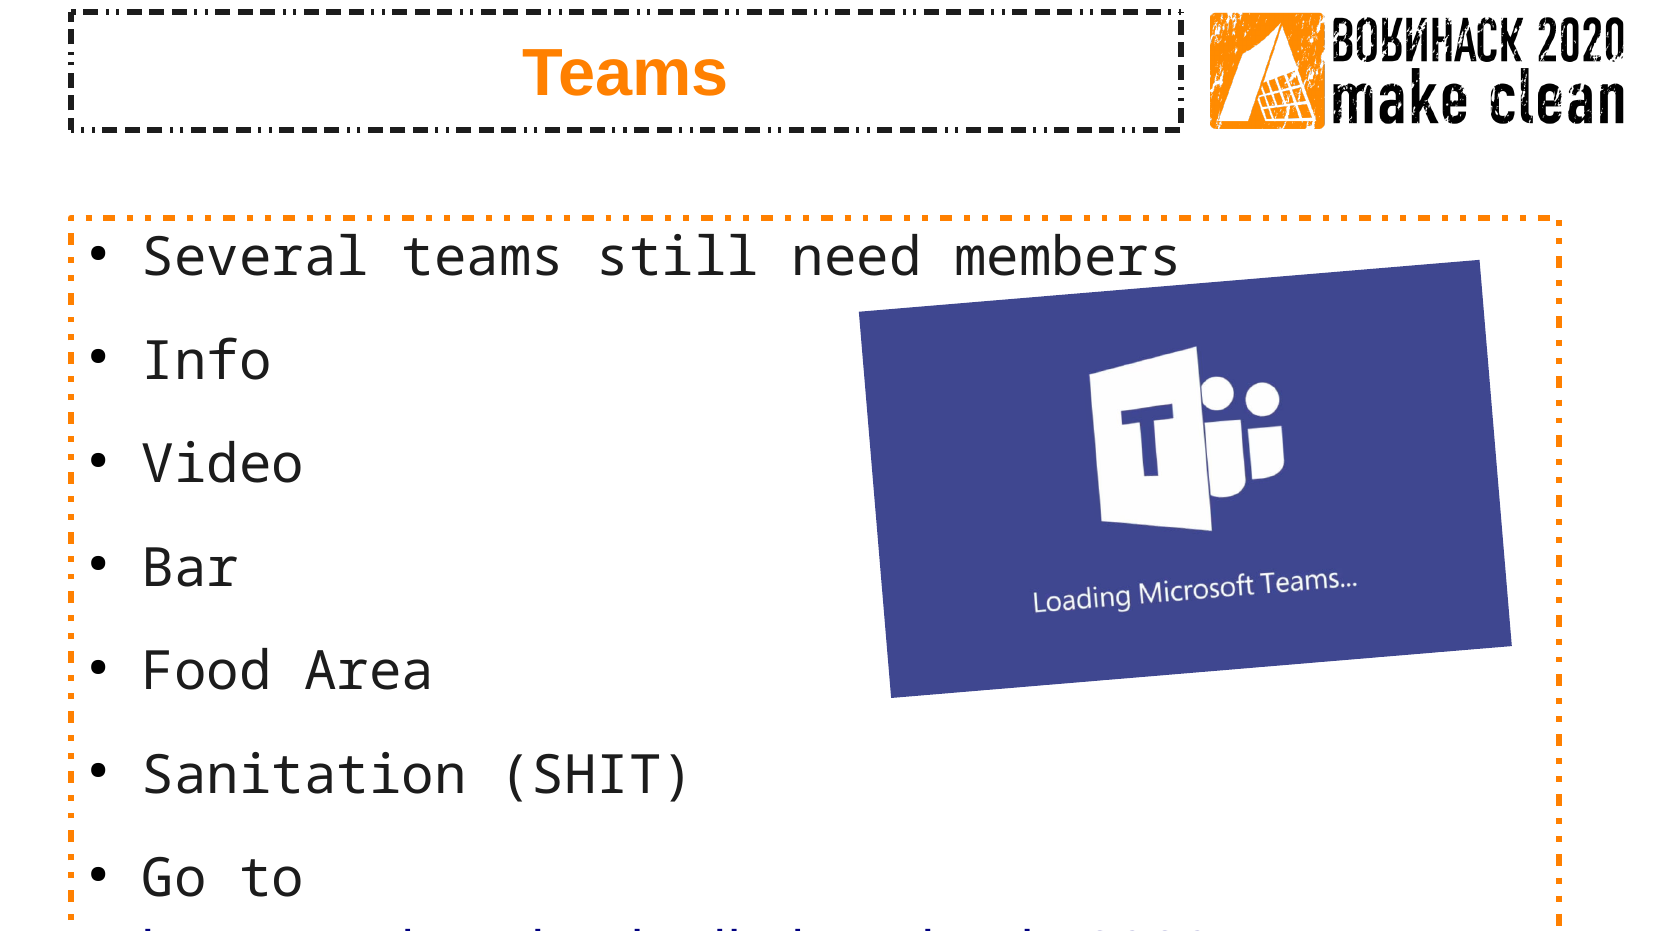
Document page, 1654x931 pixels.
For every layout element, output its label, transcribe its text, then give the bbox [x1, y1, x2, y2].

picture [858, 259, 1512, 698]
subtitle Several teams still need members Info Video Bar Food Area Sanitation (SHIT) Go to https://bornhack.dk/bornhack-2020/teams [70, 217, 1560, 863]
title Teams [70, 11, 1182, 130]
picture [1210, 11, 1654, 130]
